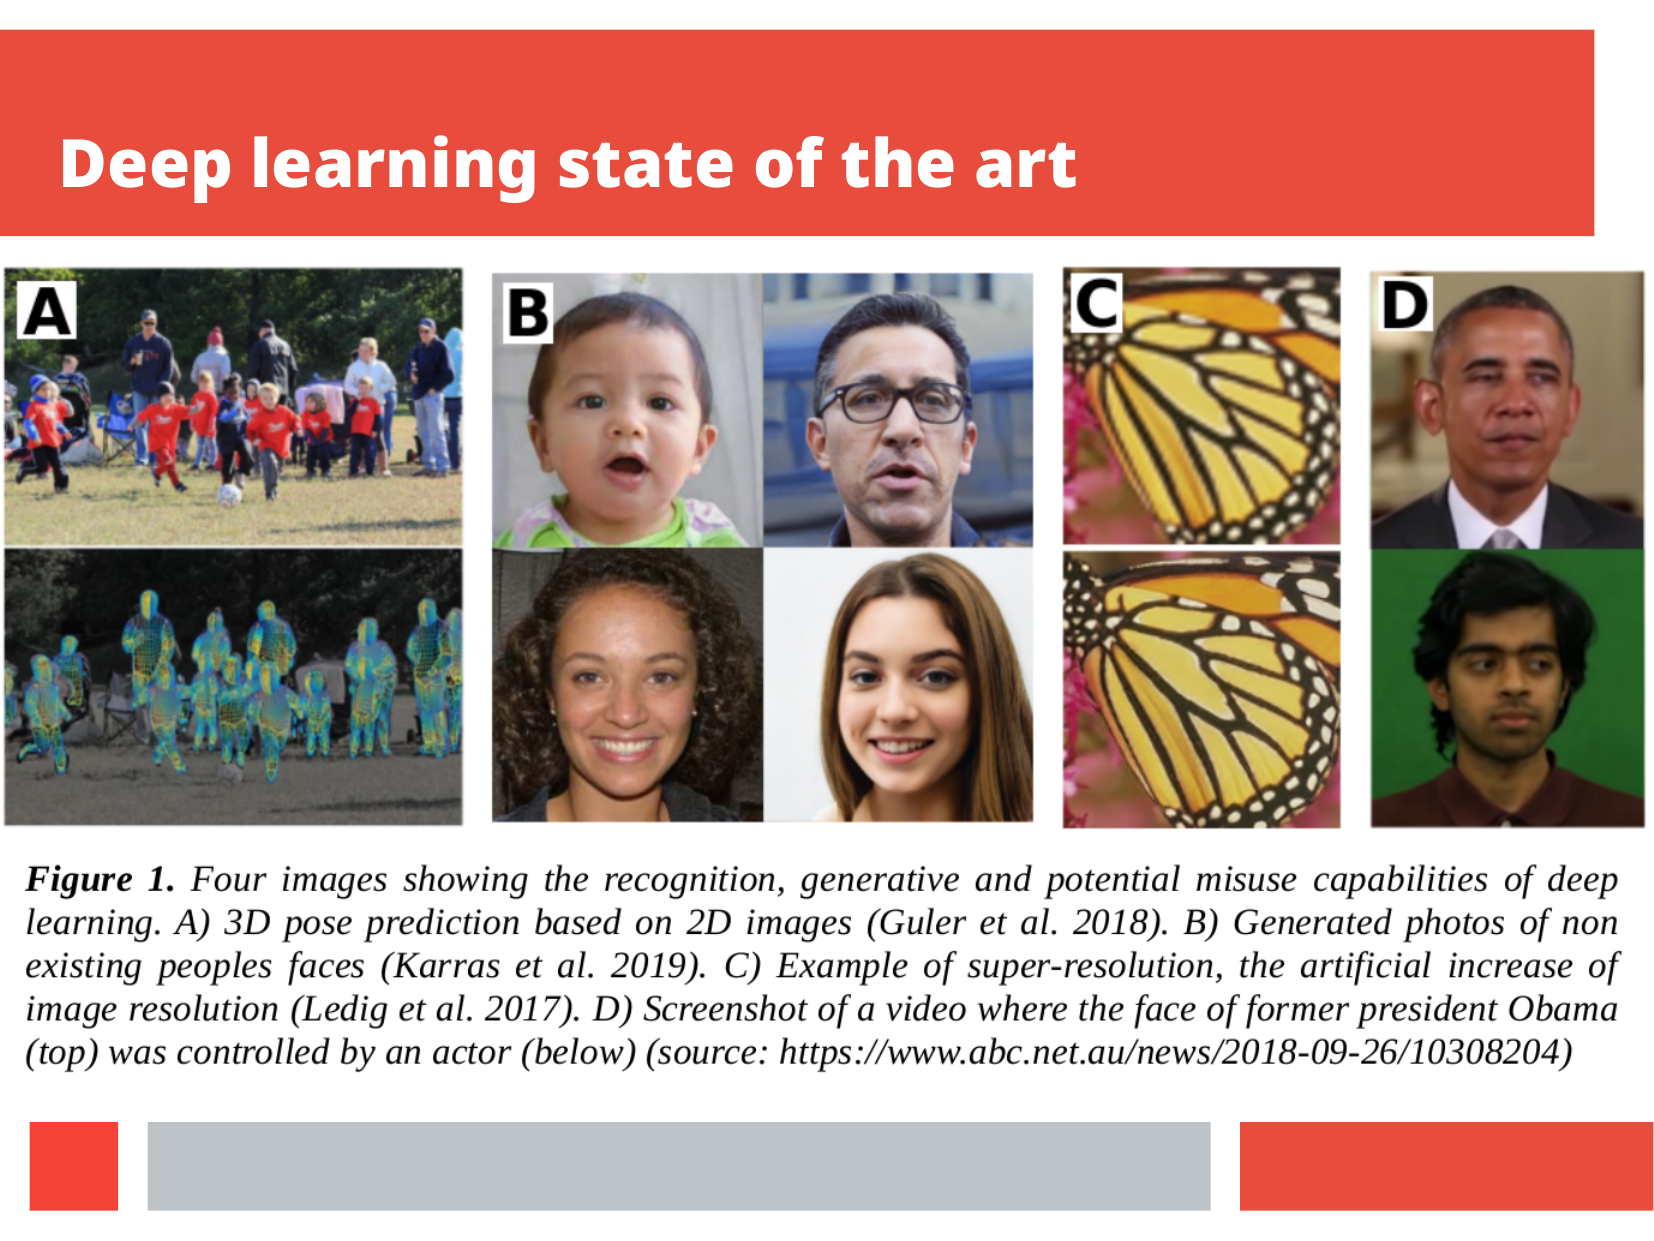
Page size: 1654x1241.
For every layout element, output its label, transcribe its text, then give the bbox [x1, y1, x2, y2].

picture [0, 262, 1654, 1096]
title Deep learning state of the art [59, 59, 1595, 207]
